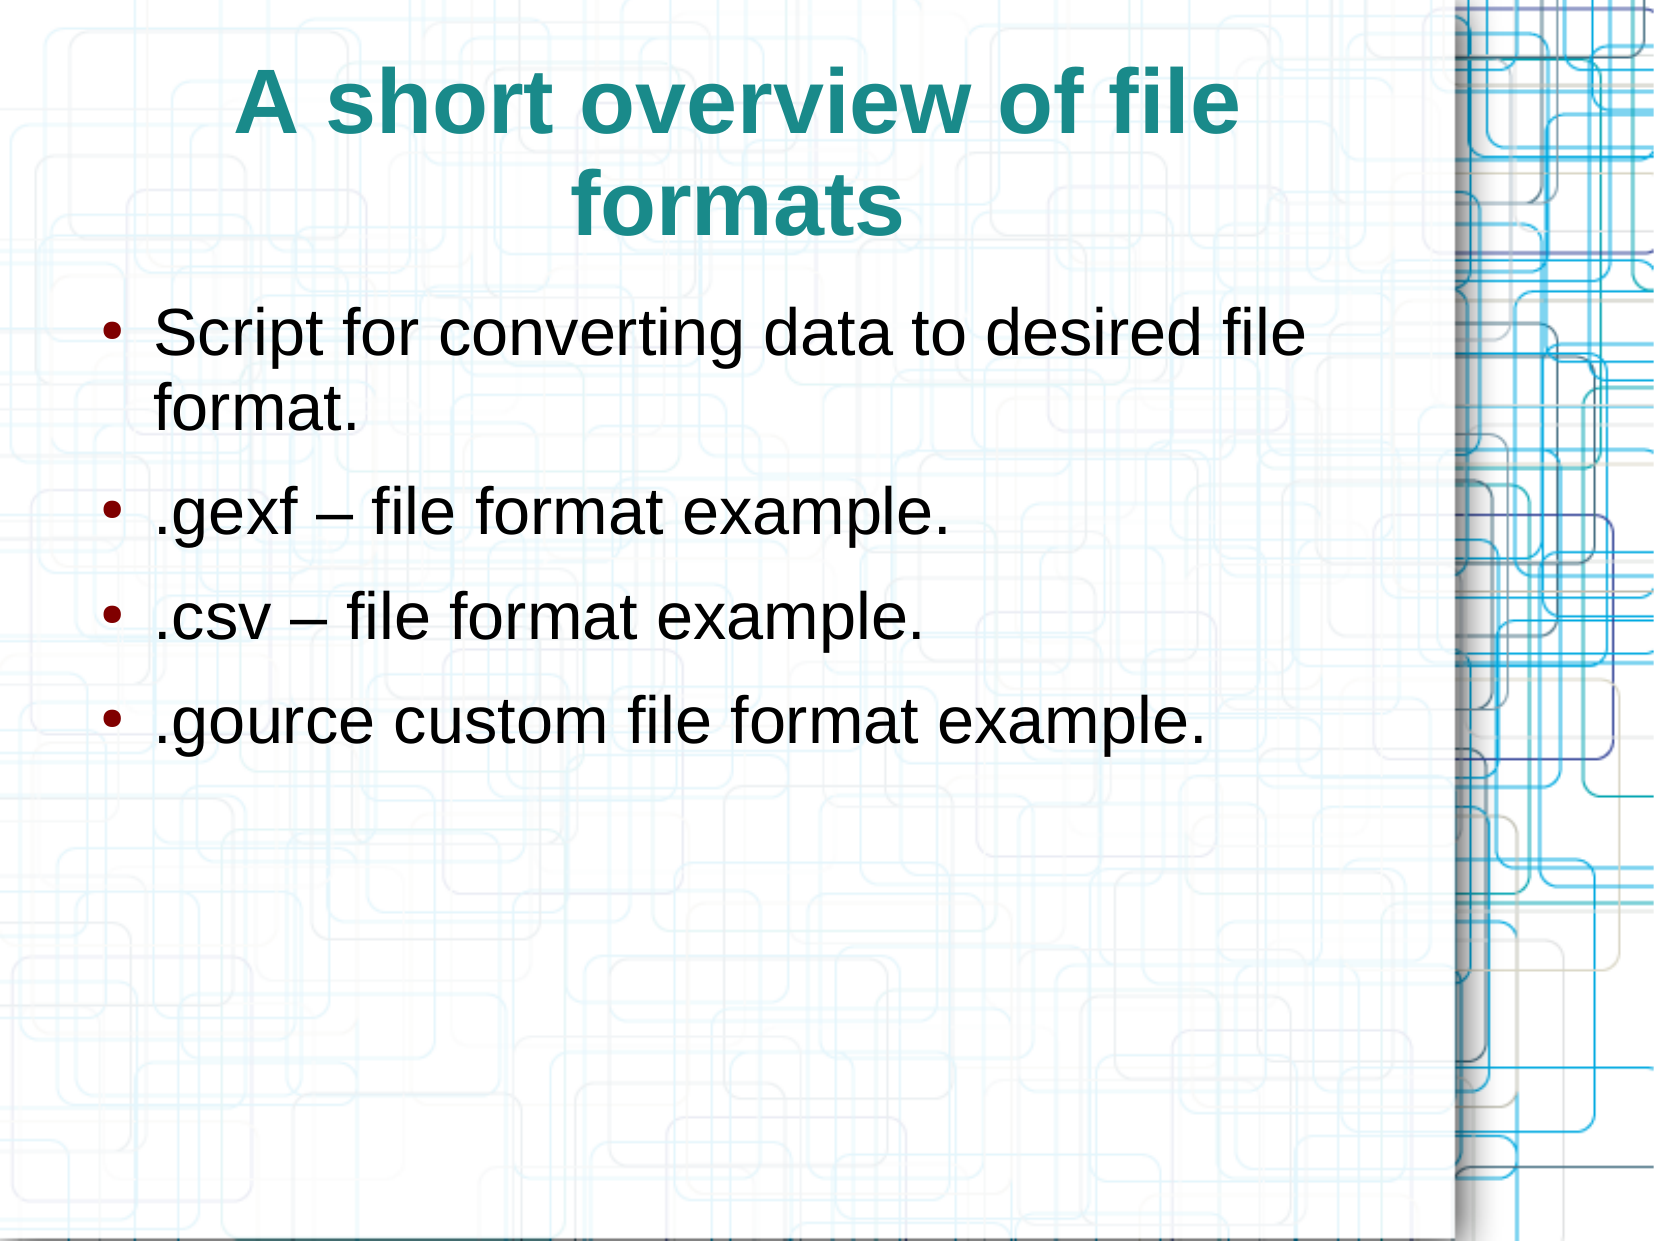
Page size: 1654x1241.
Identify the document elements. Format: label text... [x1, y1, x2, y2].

picture [0, 0, 1654, 1241]
list Script for converting data to desired file format. .gexf – file format example. .csv – file format example. .gource custom file format example. [82, 295, 1418, 1114]
title A short overview of file formats [59, 49, 1418, 257]
